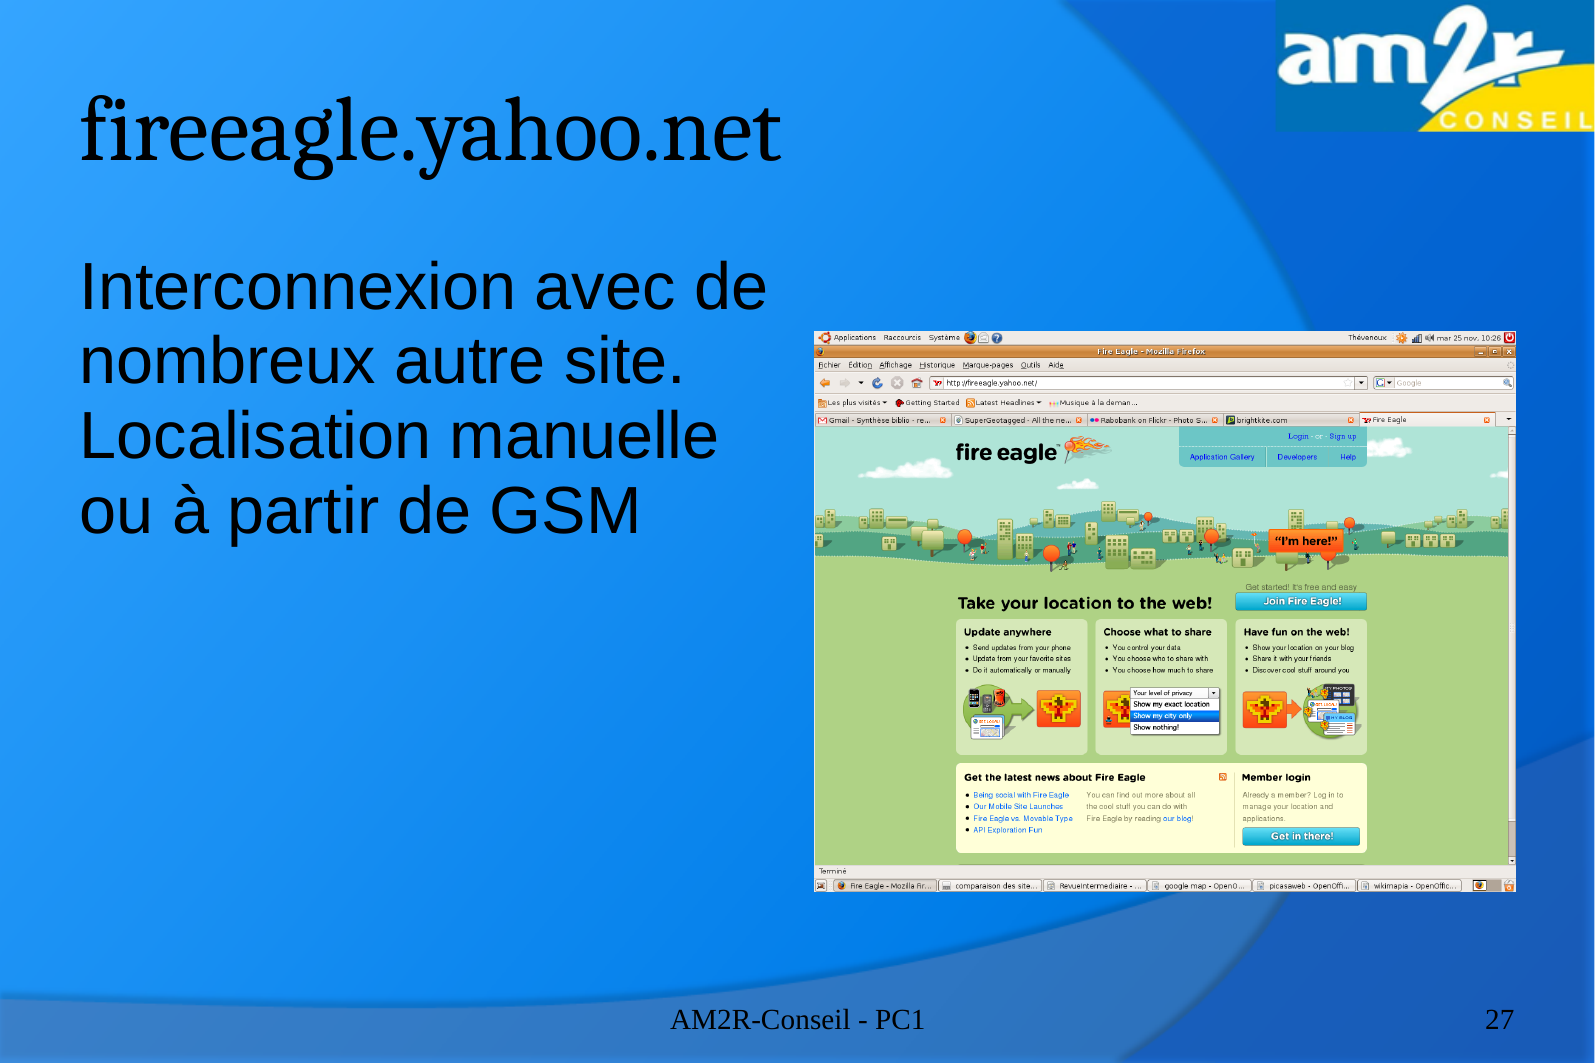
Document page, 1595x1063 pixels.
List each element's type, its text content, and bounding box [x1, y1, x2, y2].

list Interconnexion avec de nombreux autre site. Localisation manuelle ou à partir de GSM [79, 248, 780, 975]
title fireeagle.yahoo.net [79, 42, 1152, 220]
picture [0, 0, 1595, 1063]
